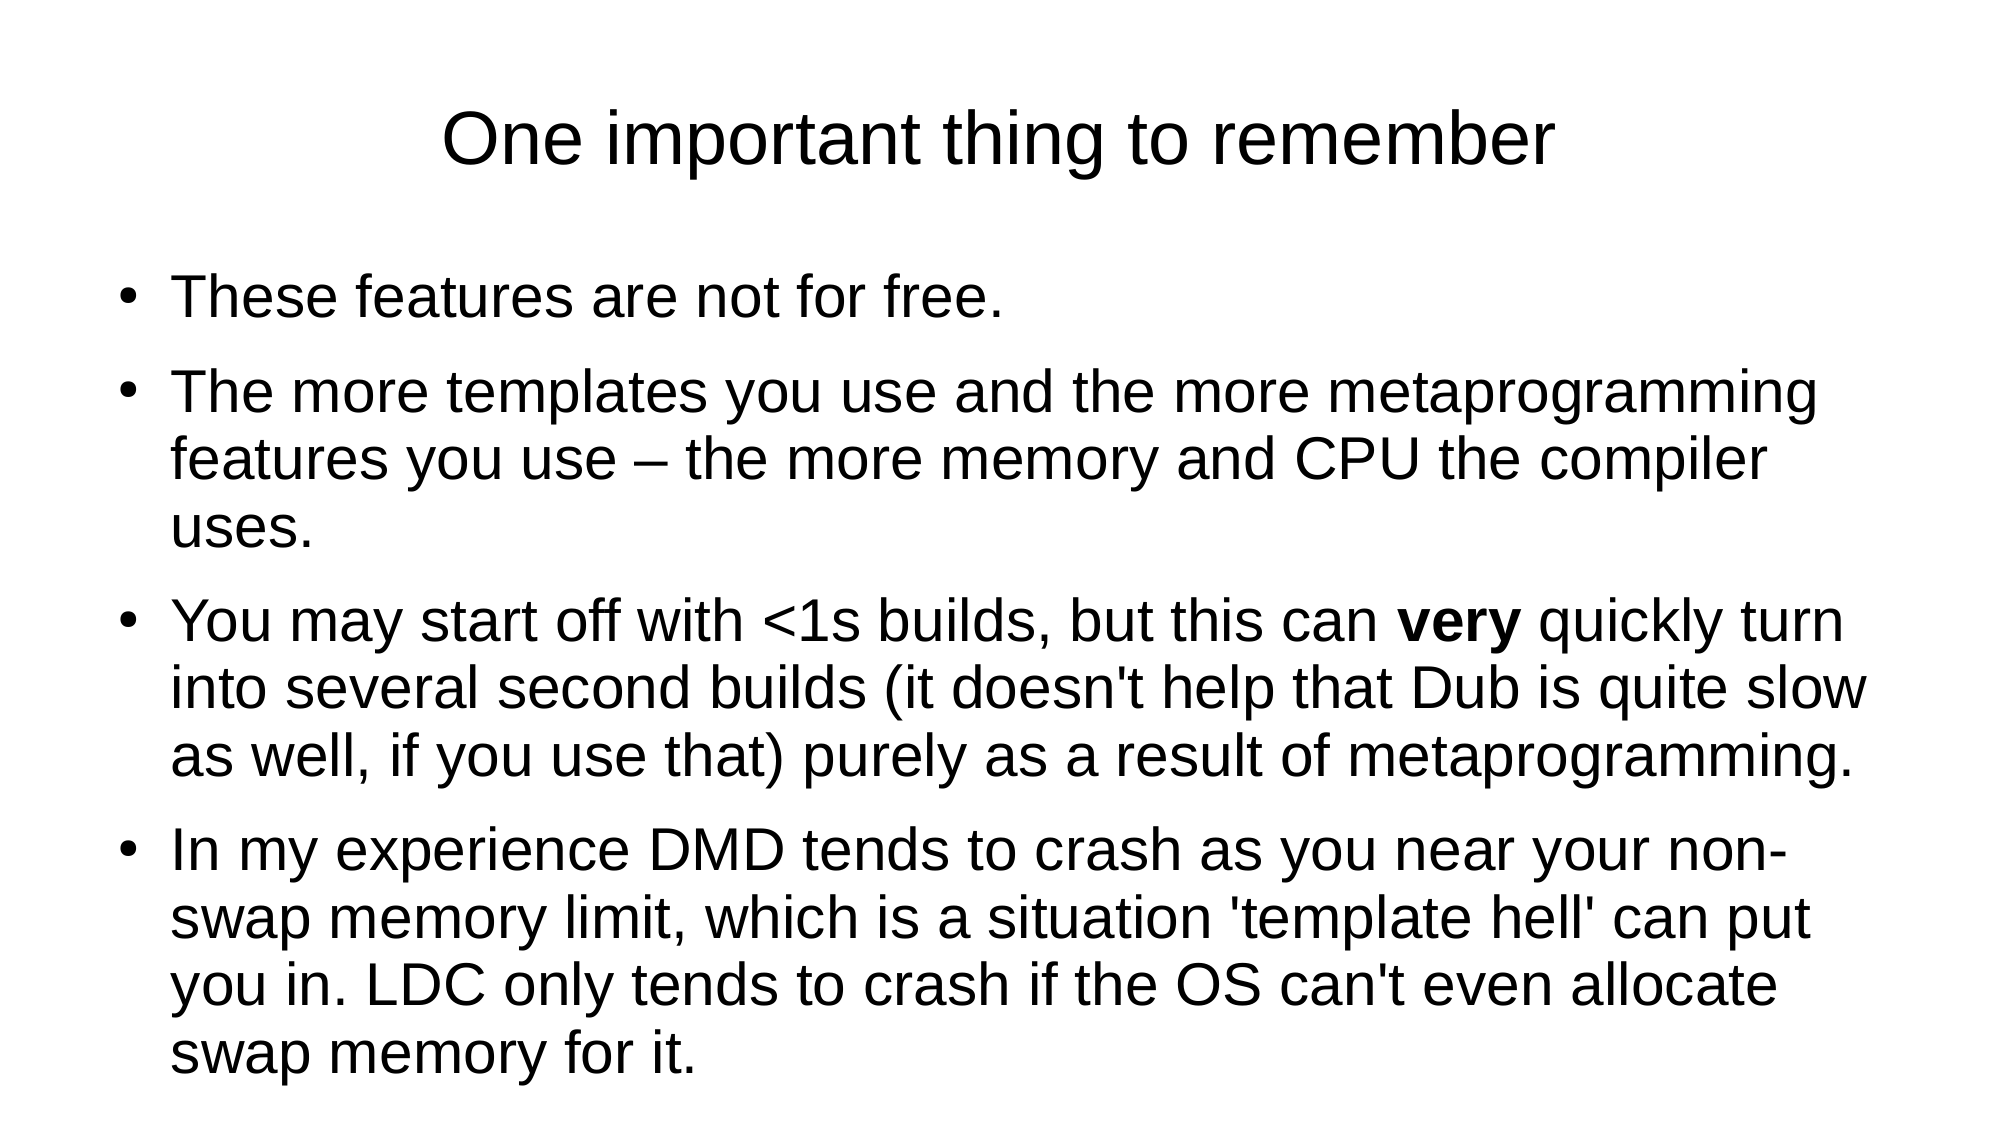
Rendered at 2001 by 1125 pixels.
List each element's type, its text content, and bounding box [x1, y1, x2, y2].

title One important thing to remember [99, 44, 1900, 233]
list These features are not for free. The more templates you use and the more metaprogramming features you use – the more memory and CPU the compiler uses. You may start off with <1s builds, but this can very quickly turn into several second builds (it doesn't help that Dub is quite slow as well, if you use that) purely as a result of metaprogramming. In my experience DMD tends to crash as you near your non-swap memory limit, which is a situation 'template hell' can put you in. LDC only tends to crash if the OS can't even allocate swap memory for it. [99, 263, 1900, 1087]
